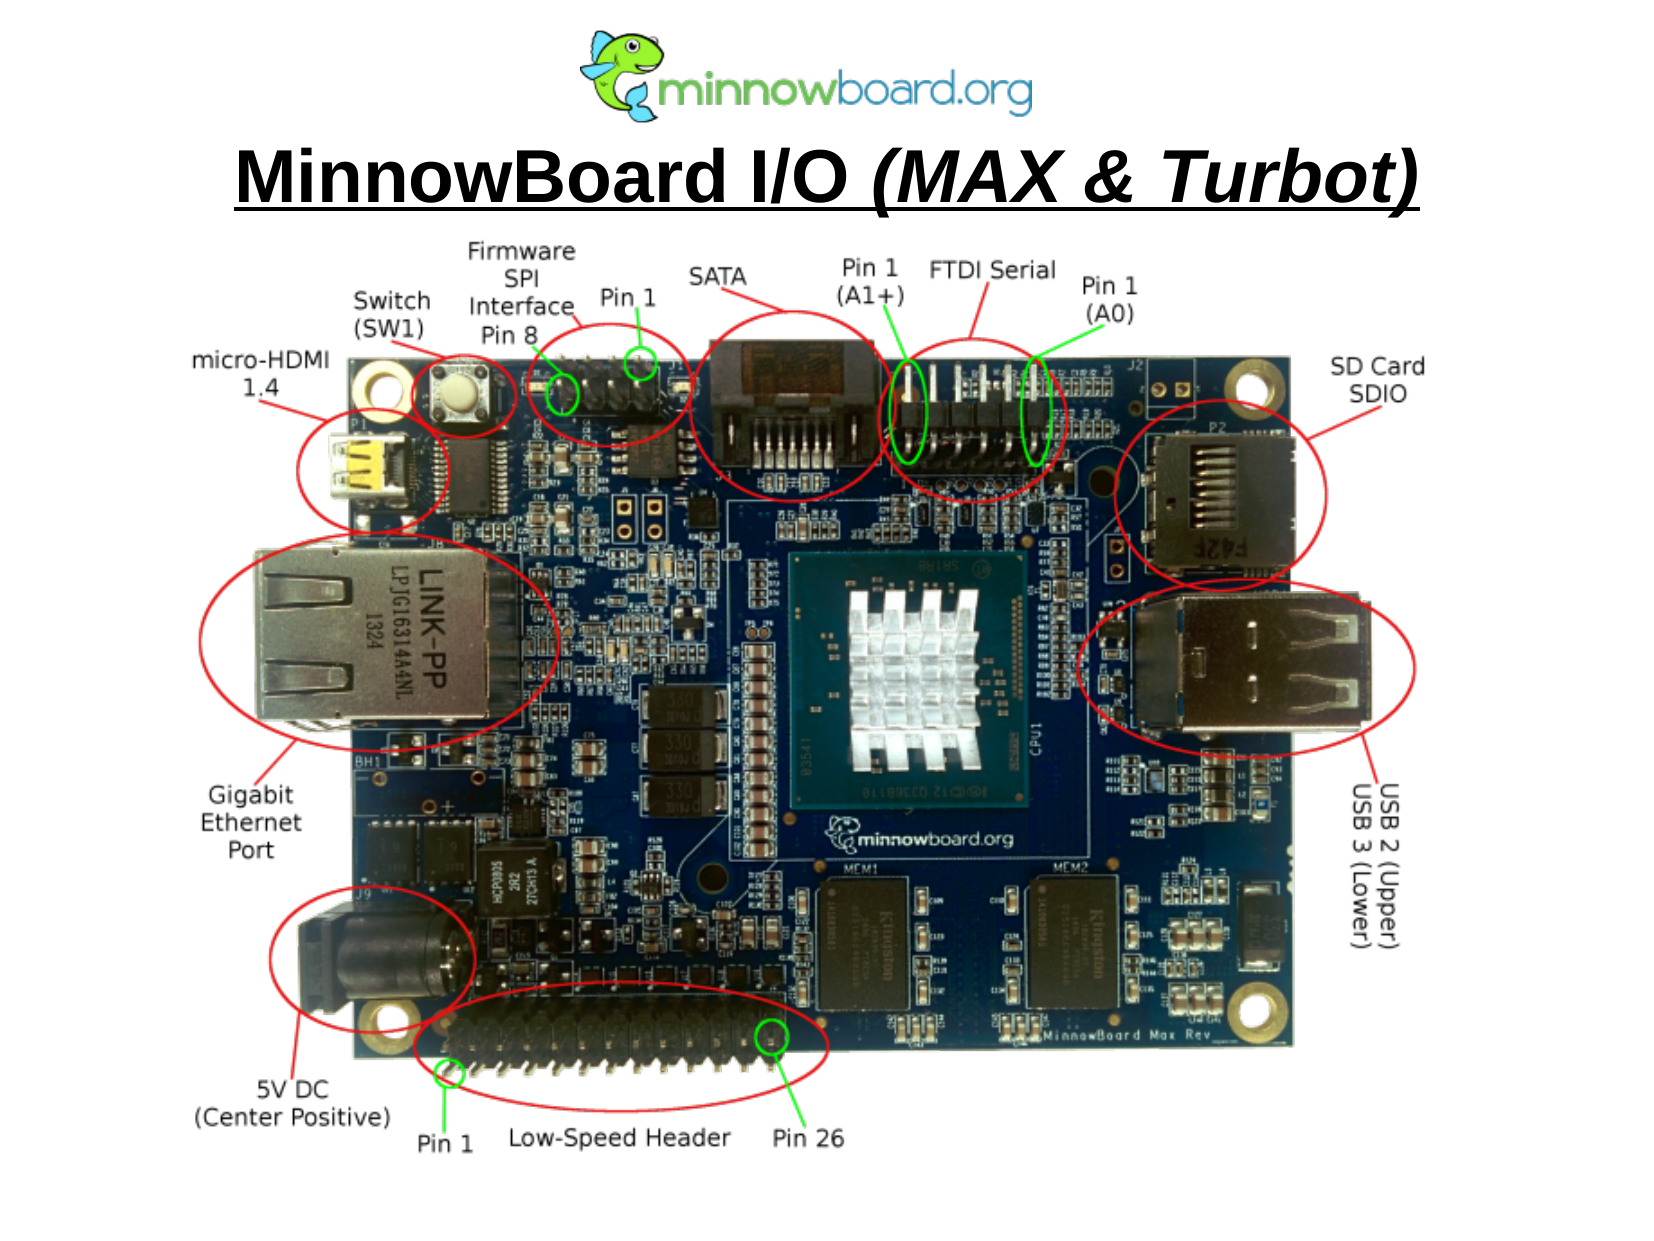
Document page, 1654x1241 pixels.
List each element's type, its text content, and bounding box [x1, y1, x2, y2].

picture [176, 237, 1437, 1171]
title MinnowBoard I/O (MAX & Turbot) [82, 73, 1571, 281]
picture [580, 20, 1032, 126]
